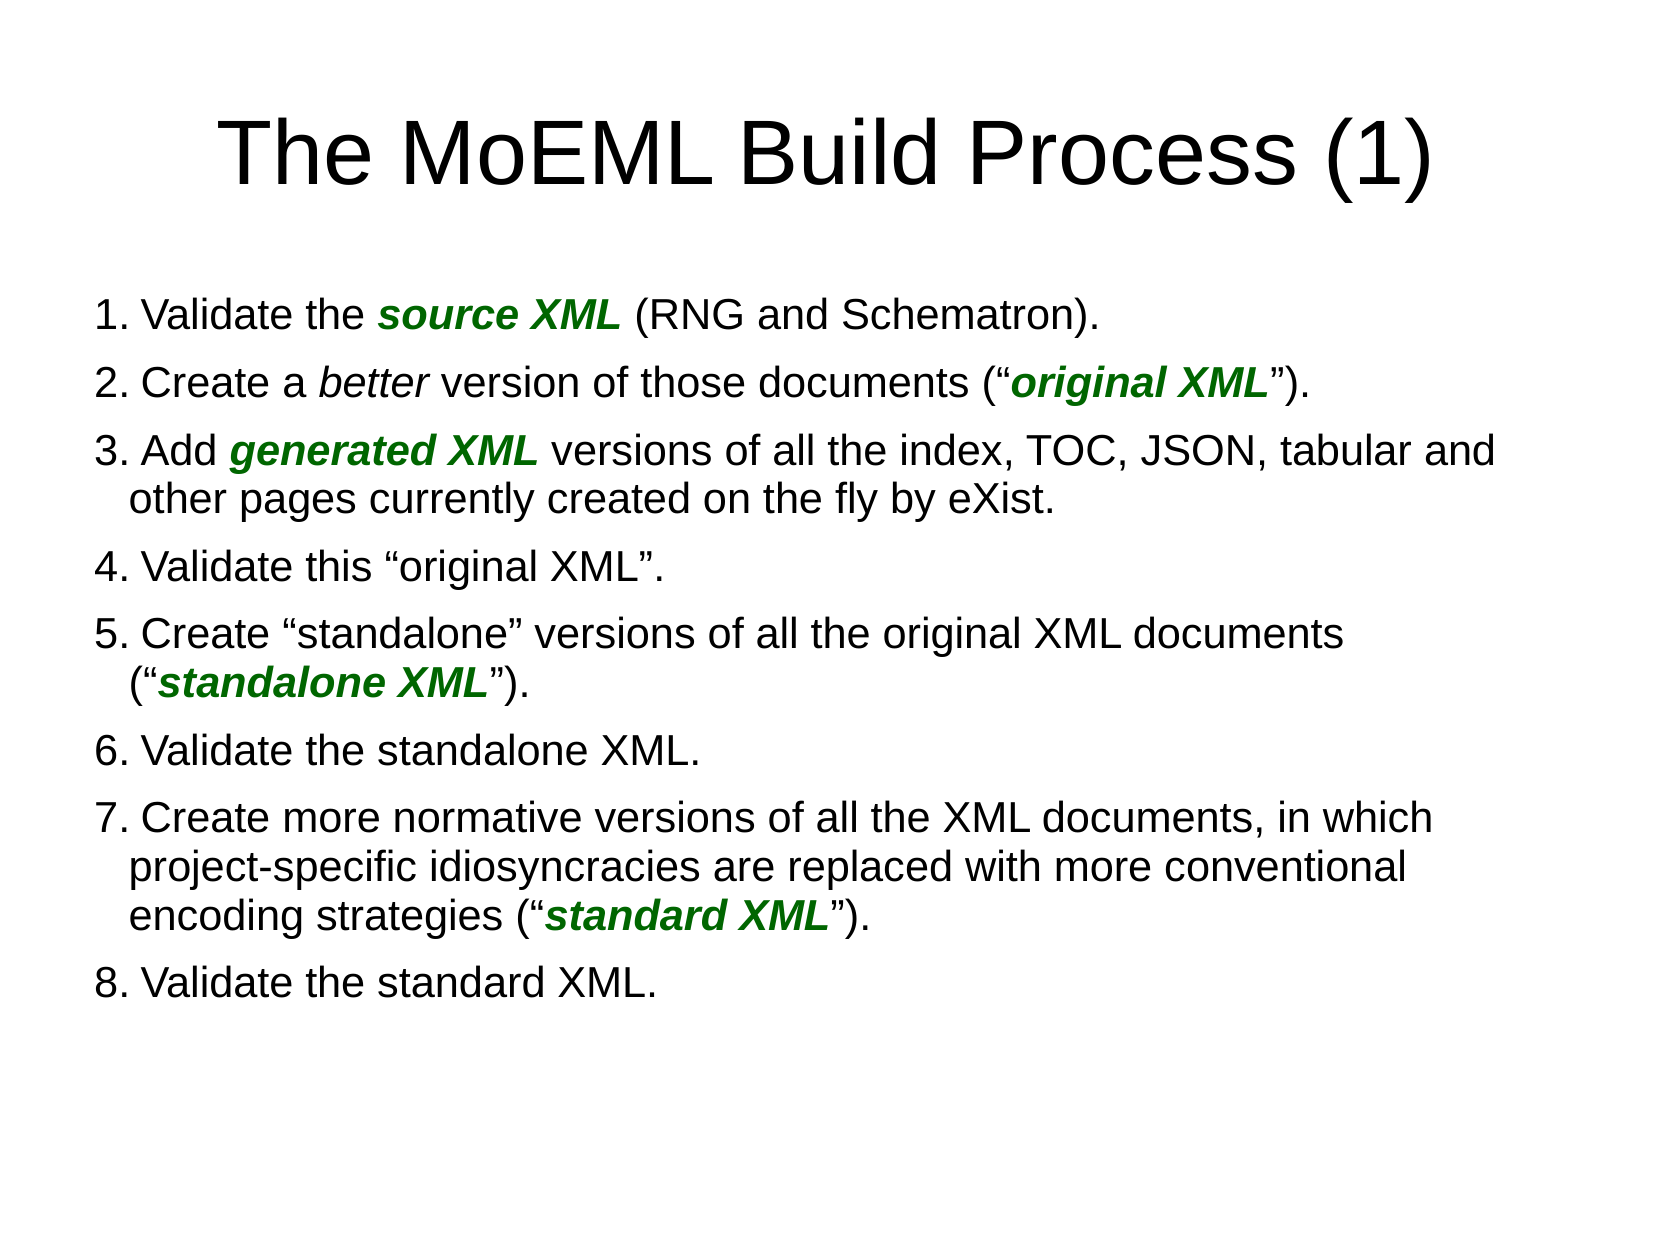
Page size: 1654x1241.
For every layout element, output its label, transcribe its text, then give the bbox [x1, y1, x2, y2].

list Validate the source XML (RNG and Schematron). Create a better version of those documents (“original XML”). Add generated XML versions of all the index, TOC, JSON, tabular and other pages currently created on the fly by eXist. Validate this “original XML”. Create “standalone” versions of all the original XML documents (“standalone XML”). Validate the standalone XML. Create more normative versions of all the XML documents, in which project-specific idiosyncracies are replaced with more conventional encoding strategies (“standard XML”). Validate the standard XML. [82, 290, 1571, 1010]
title The MoEML Build Process (1) [82, 49, 1571, 257]
